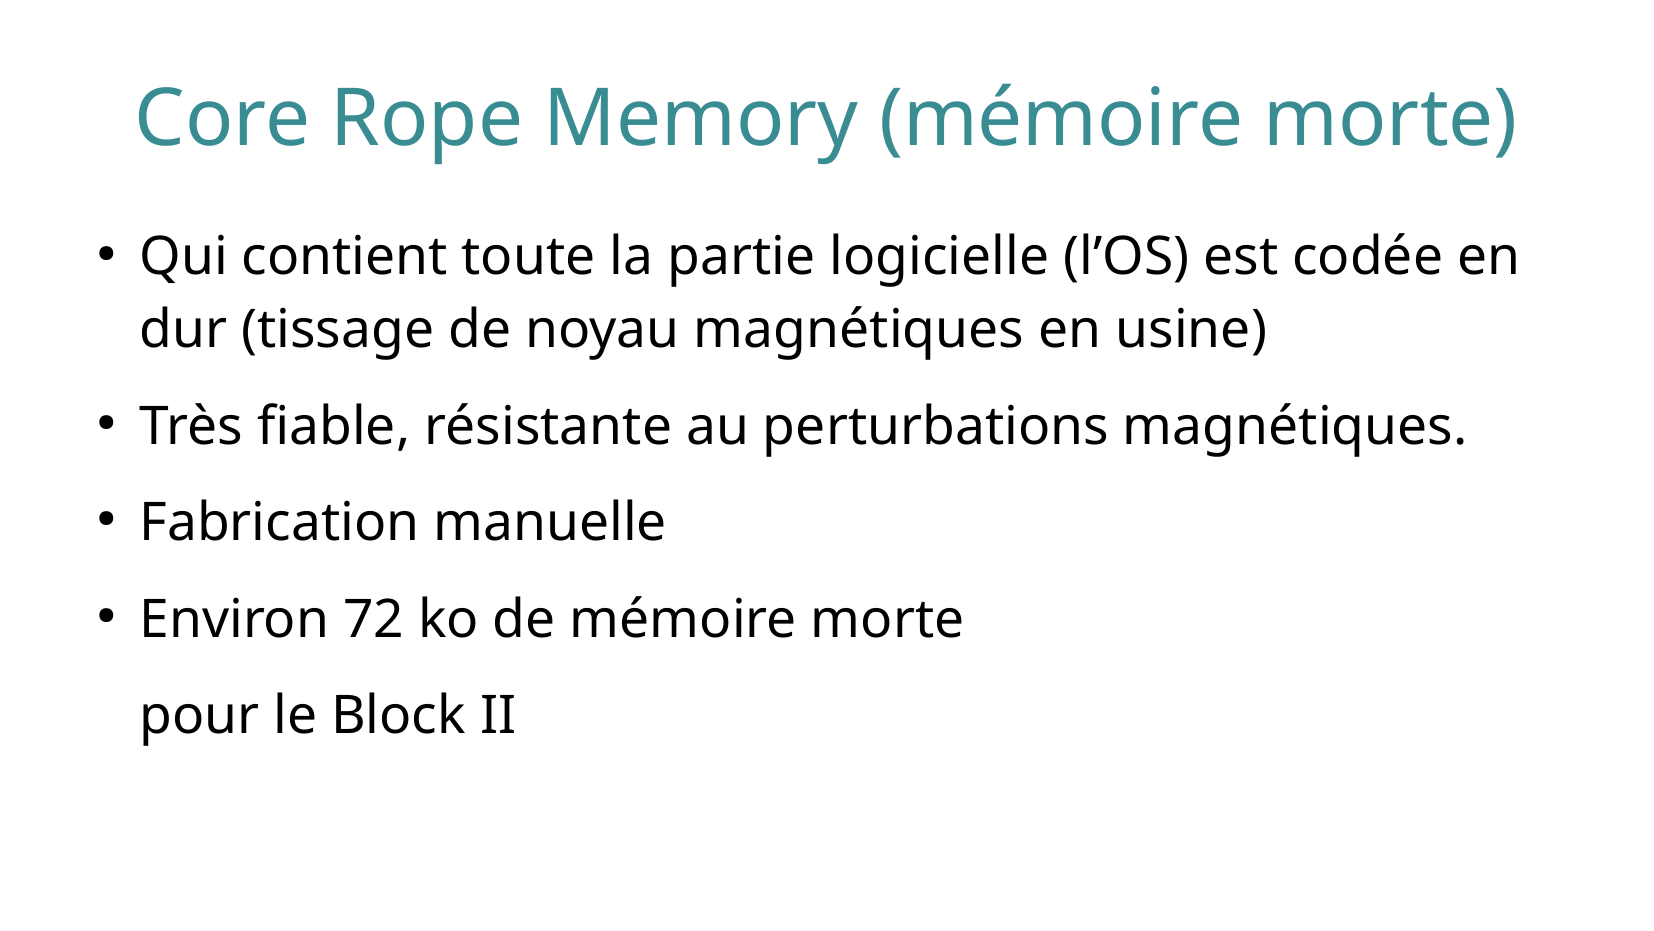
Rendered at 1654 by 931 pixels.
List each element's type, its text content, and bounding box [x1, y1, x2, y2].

list Qui contient toute la partie logicielle (l’OS) est codée en dur (tissage de noyau magnétiques en usine) Très fiable, résistante au perturbations magnétiques. Fabrication manuelle Environ 72 ko de mémoire morte pour le Block II [82, 217, 1571, 758]
title Core Rope Memory (mémoire morte) [82, 37, 1571, 193]
